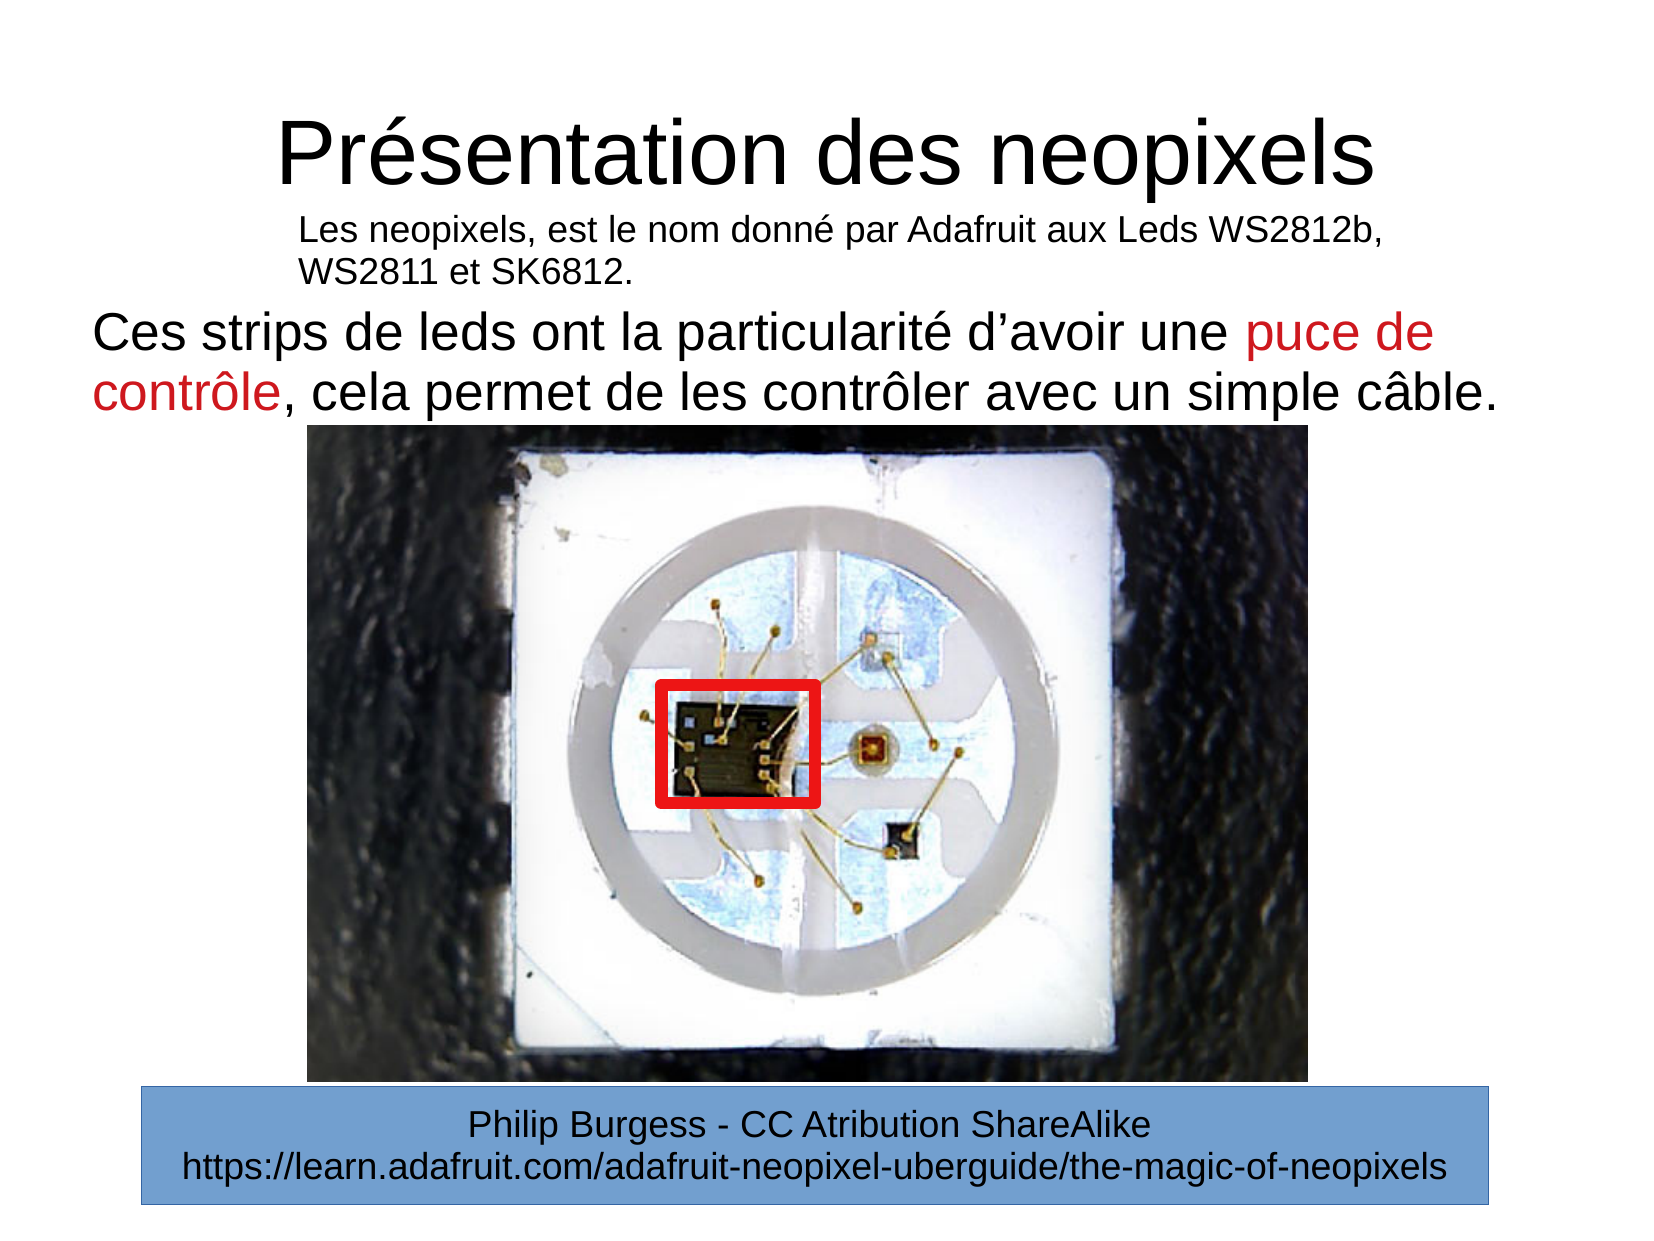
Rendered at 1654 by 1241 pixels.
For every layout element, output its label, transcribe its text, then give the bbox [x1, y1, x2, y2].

picture [307, 425, 1308, 1082]
title Présentation des neopixels [82, 49, 1571, 257]
text_box Les neopixels, est le nom donné par Adafruit aux Leds WS2812b, WS2811 et SK6812. [283, 200, 1407, 300]
text_box Philip Burgess - CC Atribution ShareAlike https://learn.adafruit.com/adafruit-neopixel-uberguide/the-magic-of-neopixels [141, 1086, 1489, 1205]
list Ces strips de leds ont la particularité d’avoir une puce de contrôle, cela permet de les contrôler avec un simple câble. [35, 302, 1524, 461]
